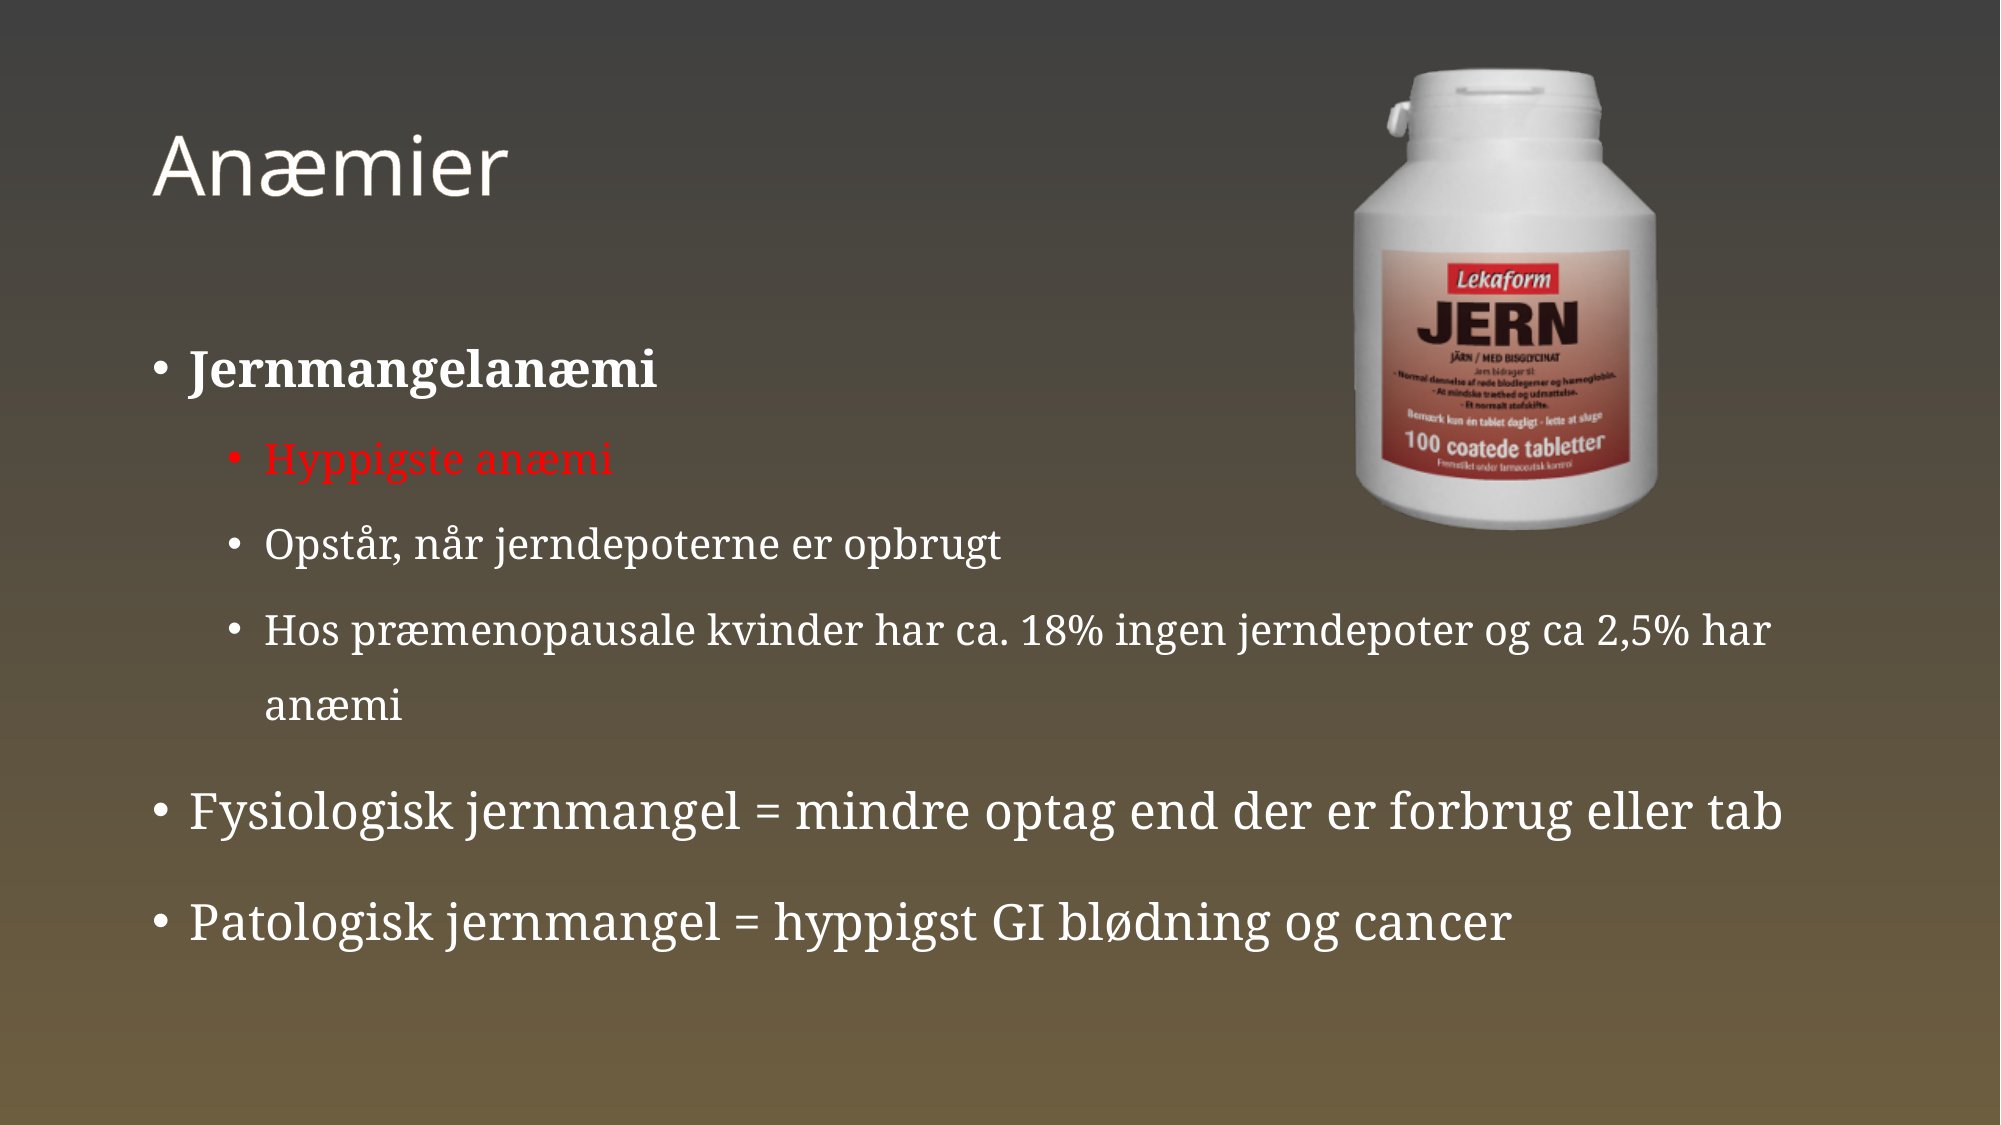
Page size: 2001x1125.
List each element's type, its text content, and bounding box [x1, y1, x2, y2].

title Anæmier [137, 59, 1863, 278]
list Jernmangelanæmi Hyppigste anæmi Opstår, når jerndepoterne er opbrugt Hos præmenopausale kvinder har ca. 18% ingen jerndepoter og ca 2,5% har anæmi Fysiologisk jernmangel = mindre optag end der er forbrug eller tab Patologisk jernmangel = hyppigst GI blødning og cancer [137, 299, 1863, 1014]
picture [1352, 65, 1659, 534]
